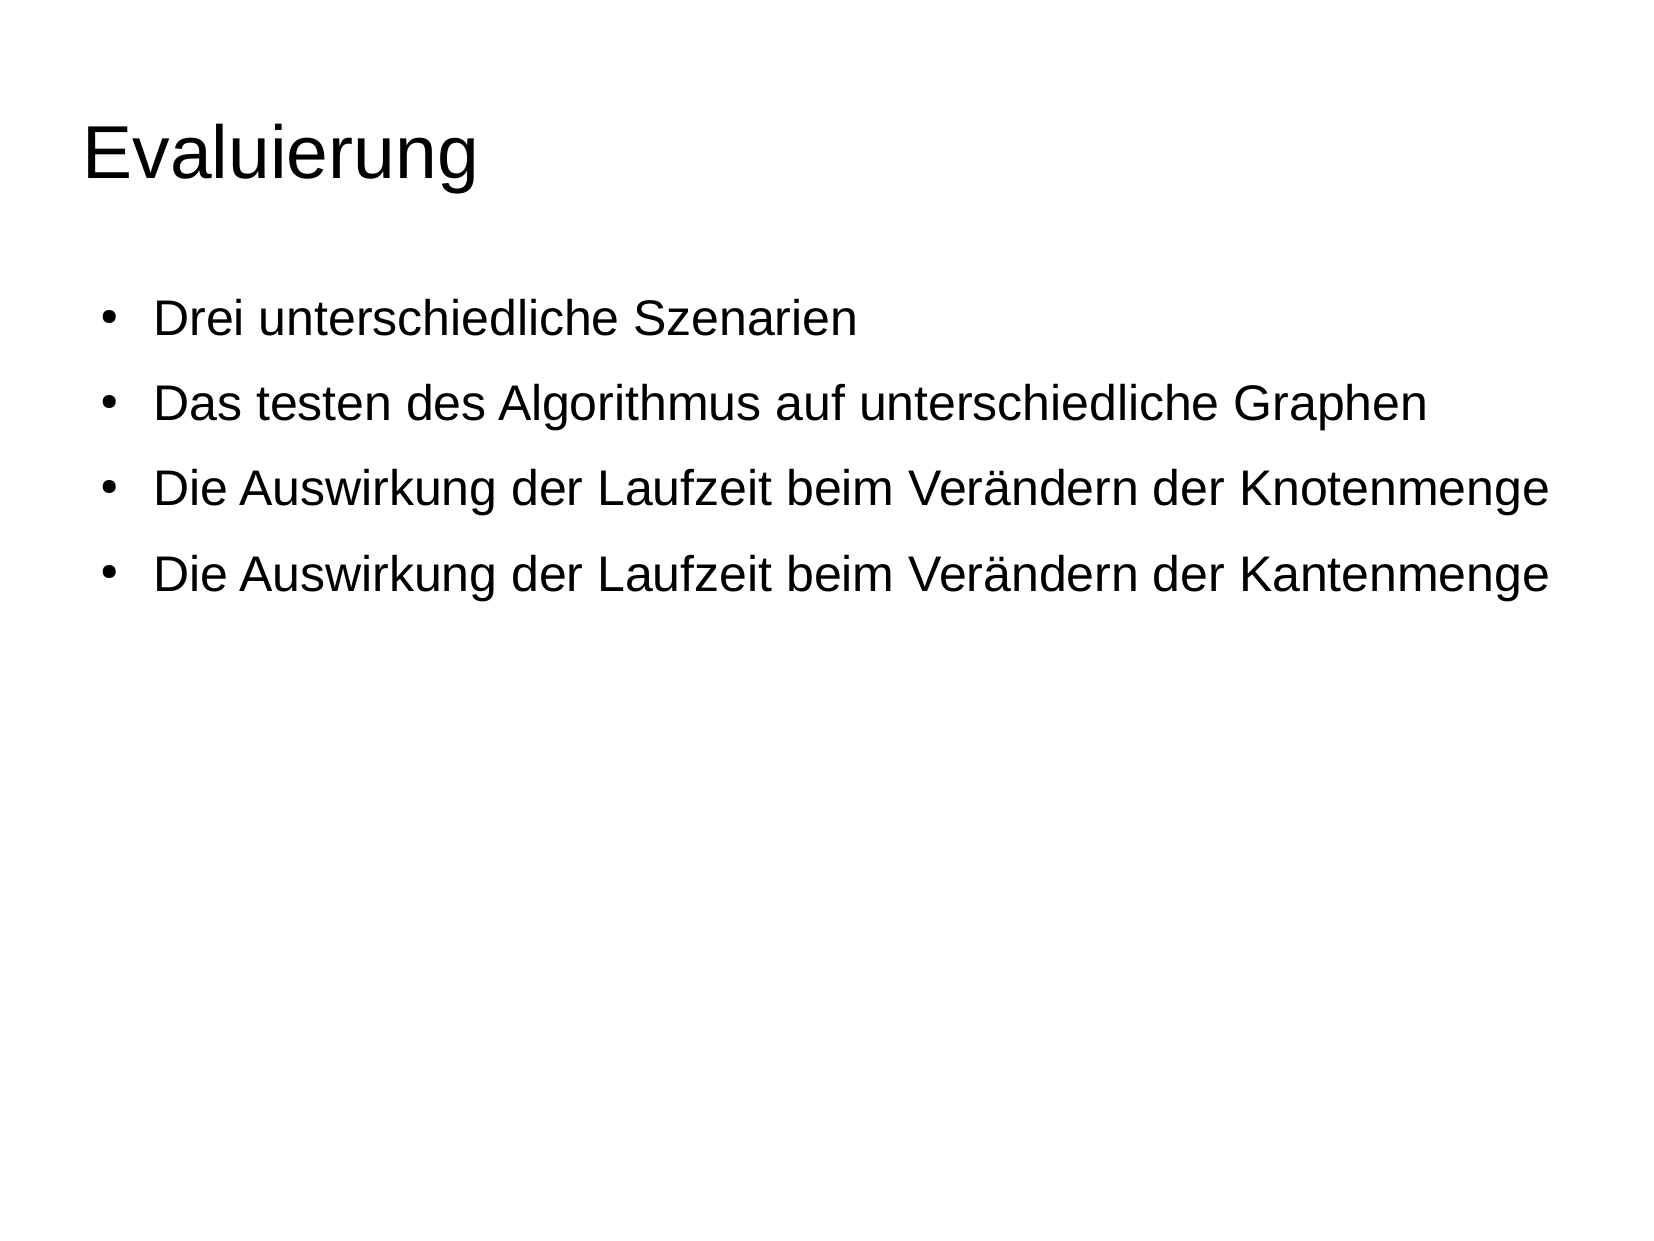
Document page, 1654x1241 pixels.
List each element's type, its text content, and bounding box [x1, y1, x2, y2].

list Drei unterschiedliche Szenarien Das testen des Algorithmus auf unterschiedliche Graphen Die Auswirkung der Laufzeit beim Verändern der Knotenmenge Die Auswirkung der Laufzeit beim Verändern der Kantenmenge [82, 290, 1571, 1109]
title Evaluierung [82, 49, 1571, 257]
